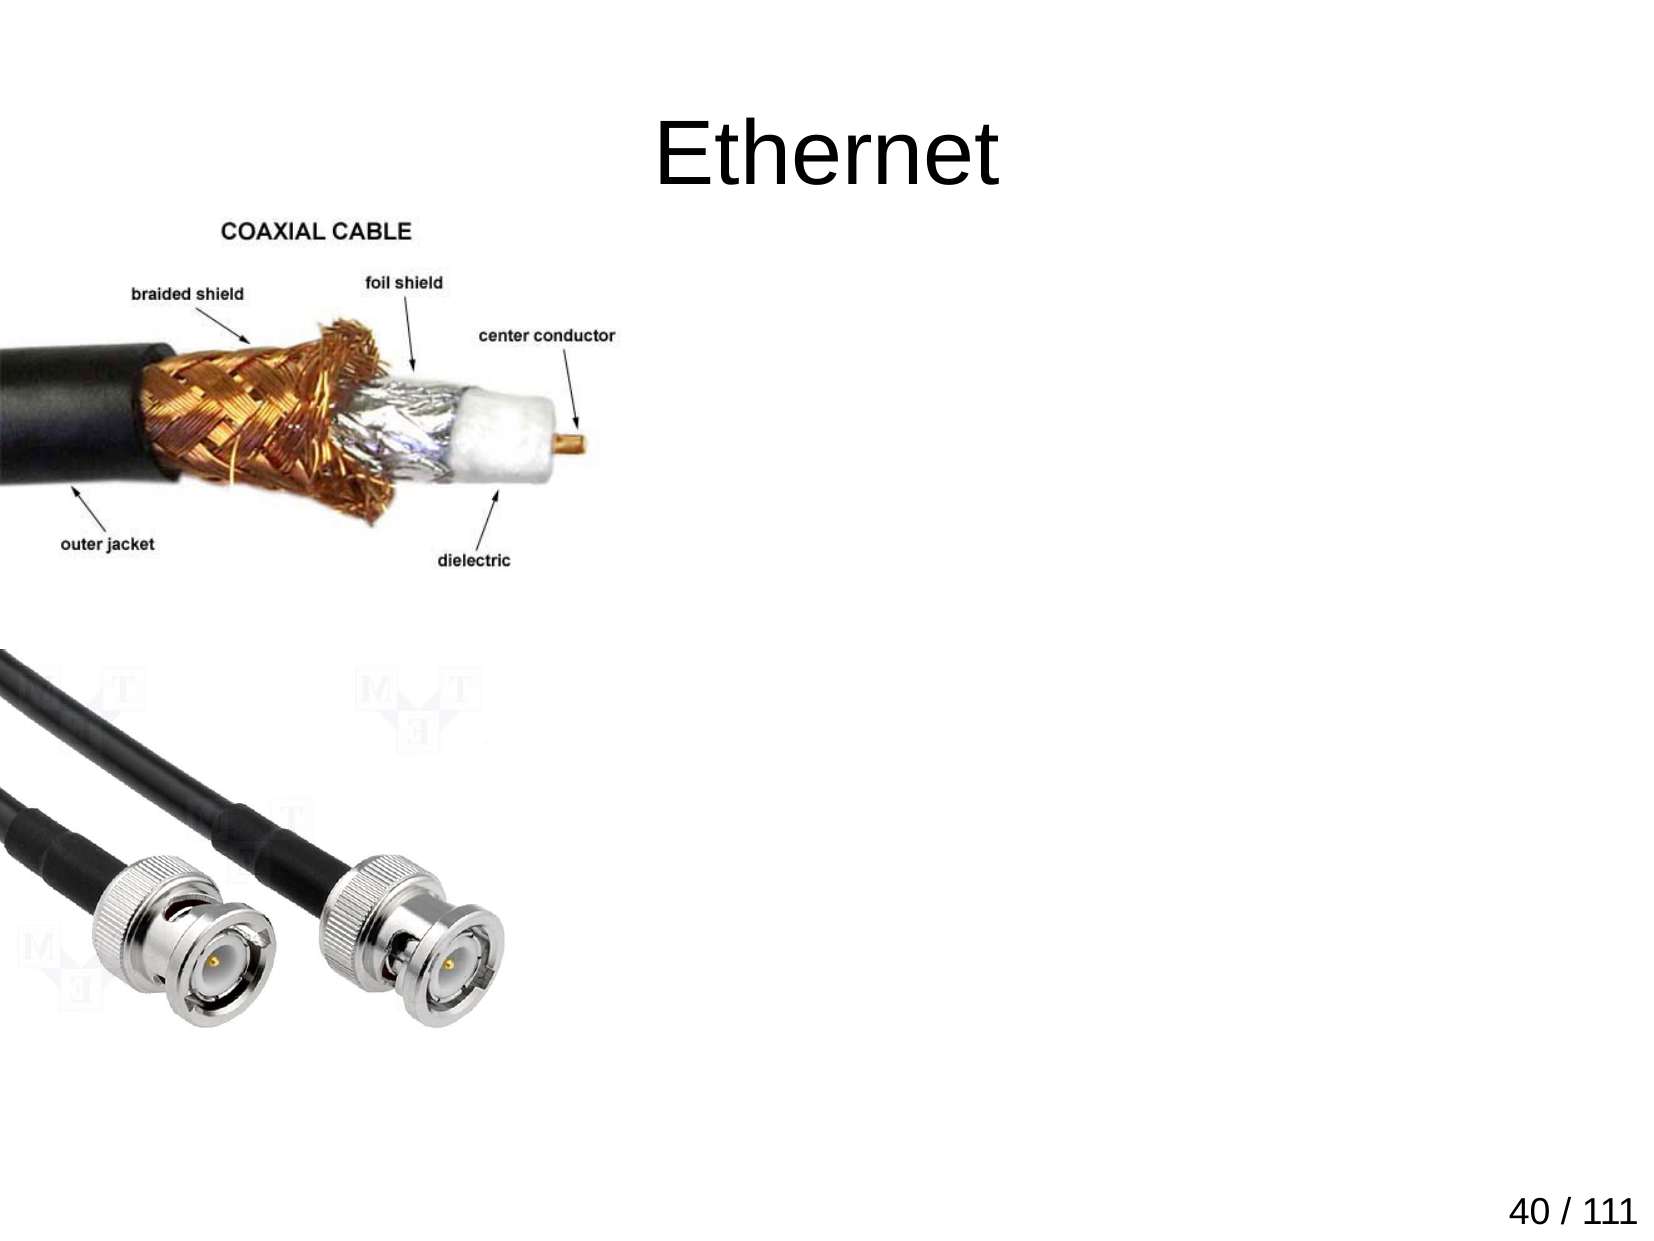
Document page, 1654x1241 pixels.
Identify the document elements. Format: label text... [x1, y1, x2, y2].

picture [0, 649, 508, 1031]
text_box <number> / 111 [1380, 1183, 1654, 1241]
picture [0, 207, 626, 584]
title Ethernet [82, 49, 1571, 257]
